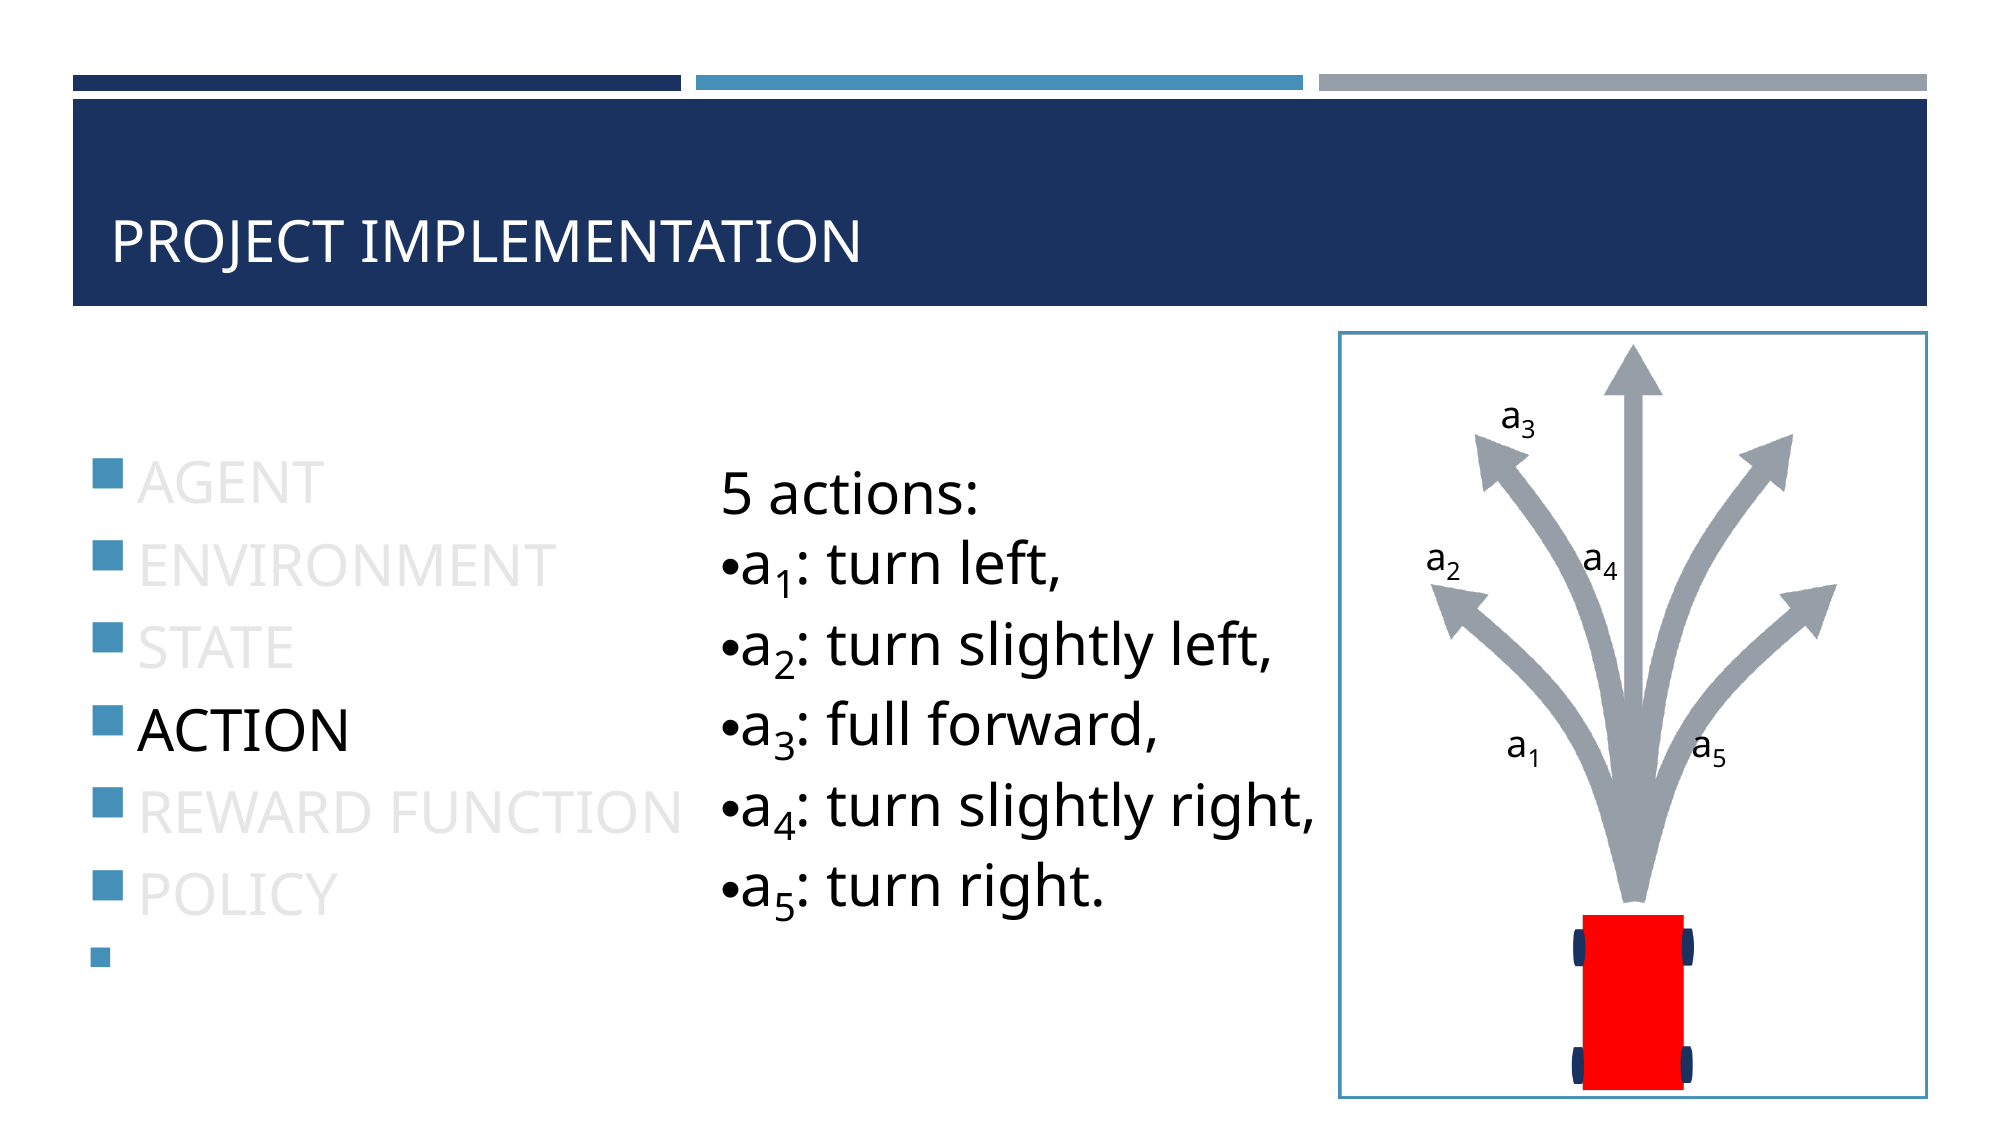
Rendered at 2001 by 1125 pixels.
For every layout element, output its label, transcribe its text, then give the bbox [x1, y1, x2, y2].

picture [1338, 946, 1928, 1099]
text_box 5 actions: a1: turn left, a2: turn slightly left, a3: full forward, a4: turn slightly right, a5: turn right. [705, 448, 1450, 934]
text_box a3 a2 a4 a1 a5 [1247, 248, 2000, 946]
list AGENT ENVIRONMENT STATE ACTION REWARD FUNCTION POLICY [72, 307, 1120, 1124]
title PROJECT IMPLEMENTATION [95, 119, 1905, 282]
